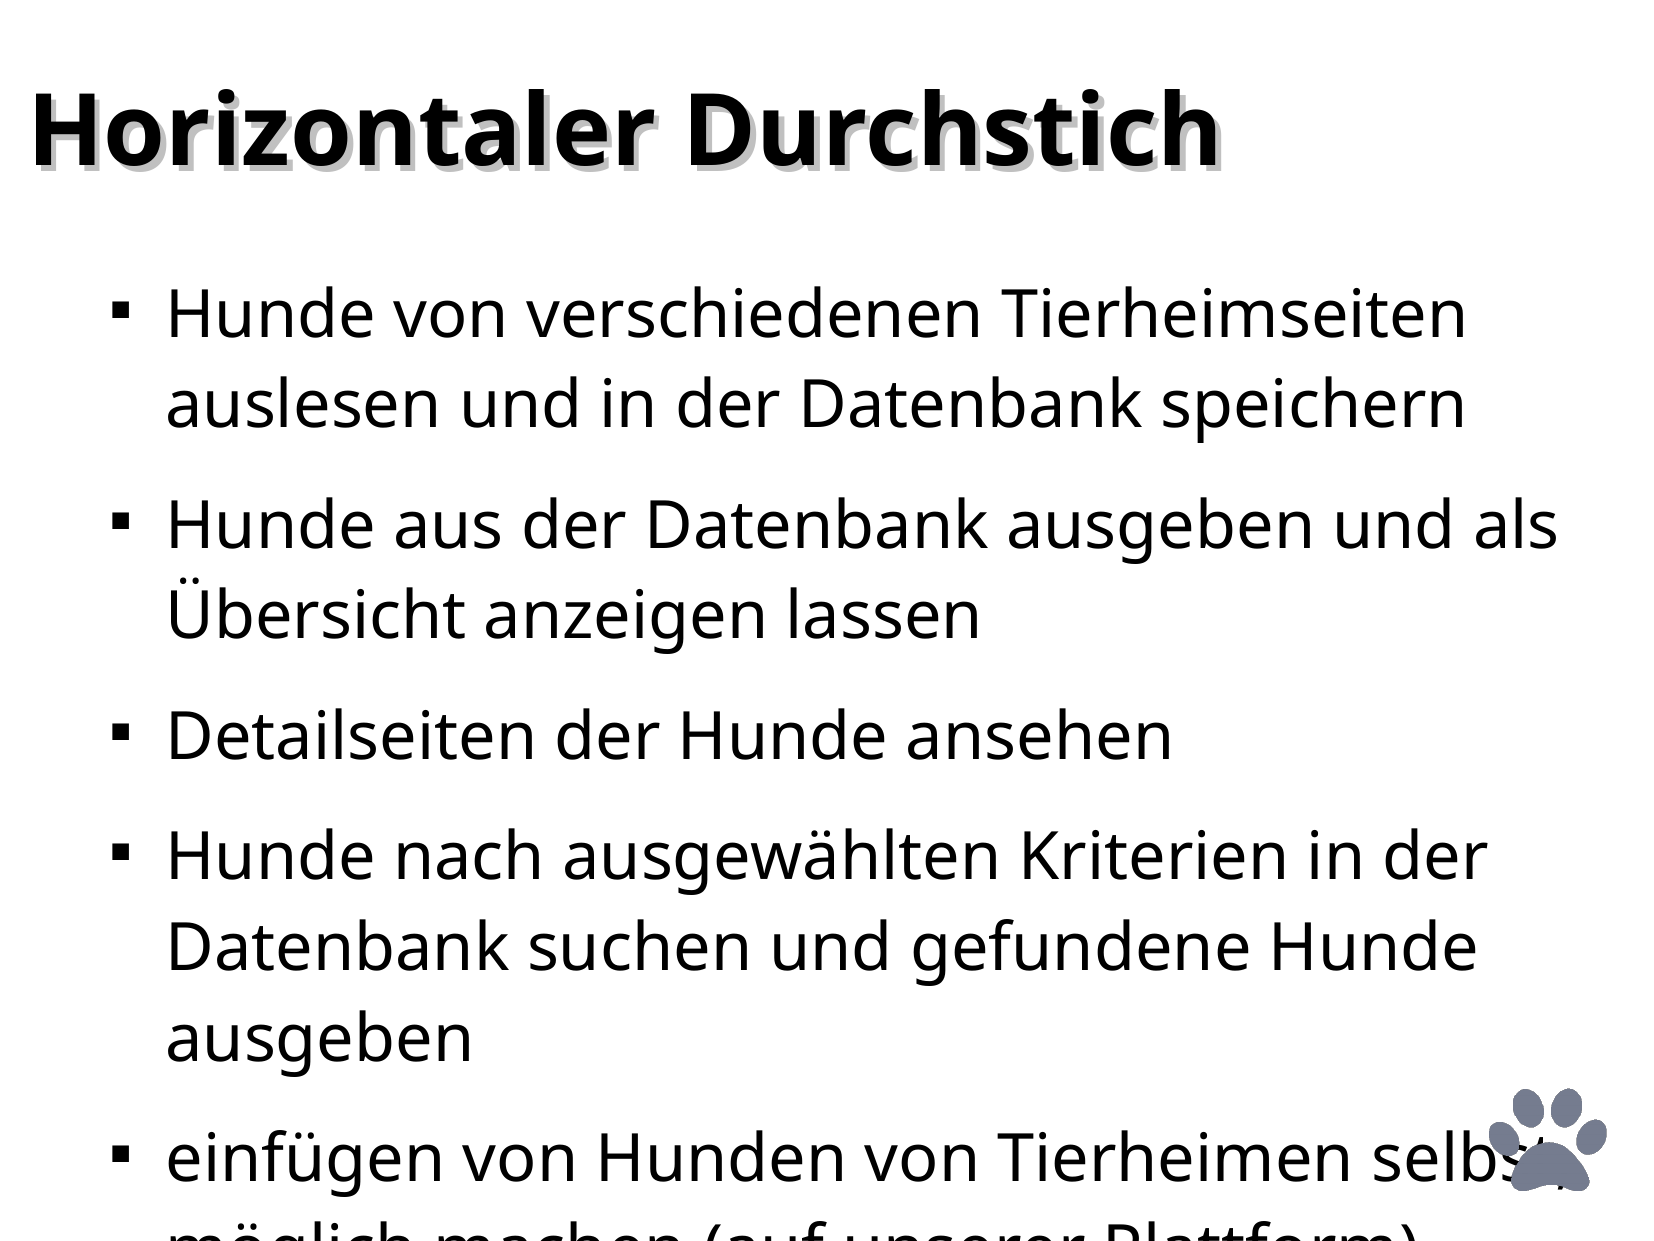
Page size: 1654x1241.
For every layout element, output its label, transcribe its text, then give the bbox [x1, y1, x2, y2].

picture [1488, 1086, 1607, 1193]
title Horizontaler Durchstich [0, 23, 1371, 231]
list Hunde von verschiedenen Tierheimseiten auslesen und in der Datenbank speichern Hunde aus der Datenbank ausgeben und als Übersicht anzeigen lassen Detailseiten der Hunde ansehen Hunde nach ausgewählten Kriterien in der Datenbank suchen und gefundene Hunde ausgeben einfügen von Hunden von Tierheimen selbst, möglich machen (auf unserer Plattform) [94, 265, 1642, 1241]
